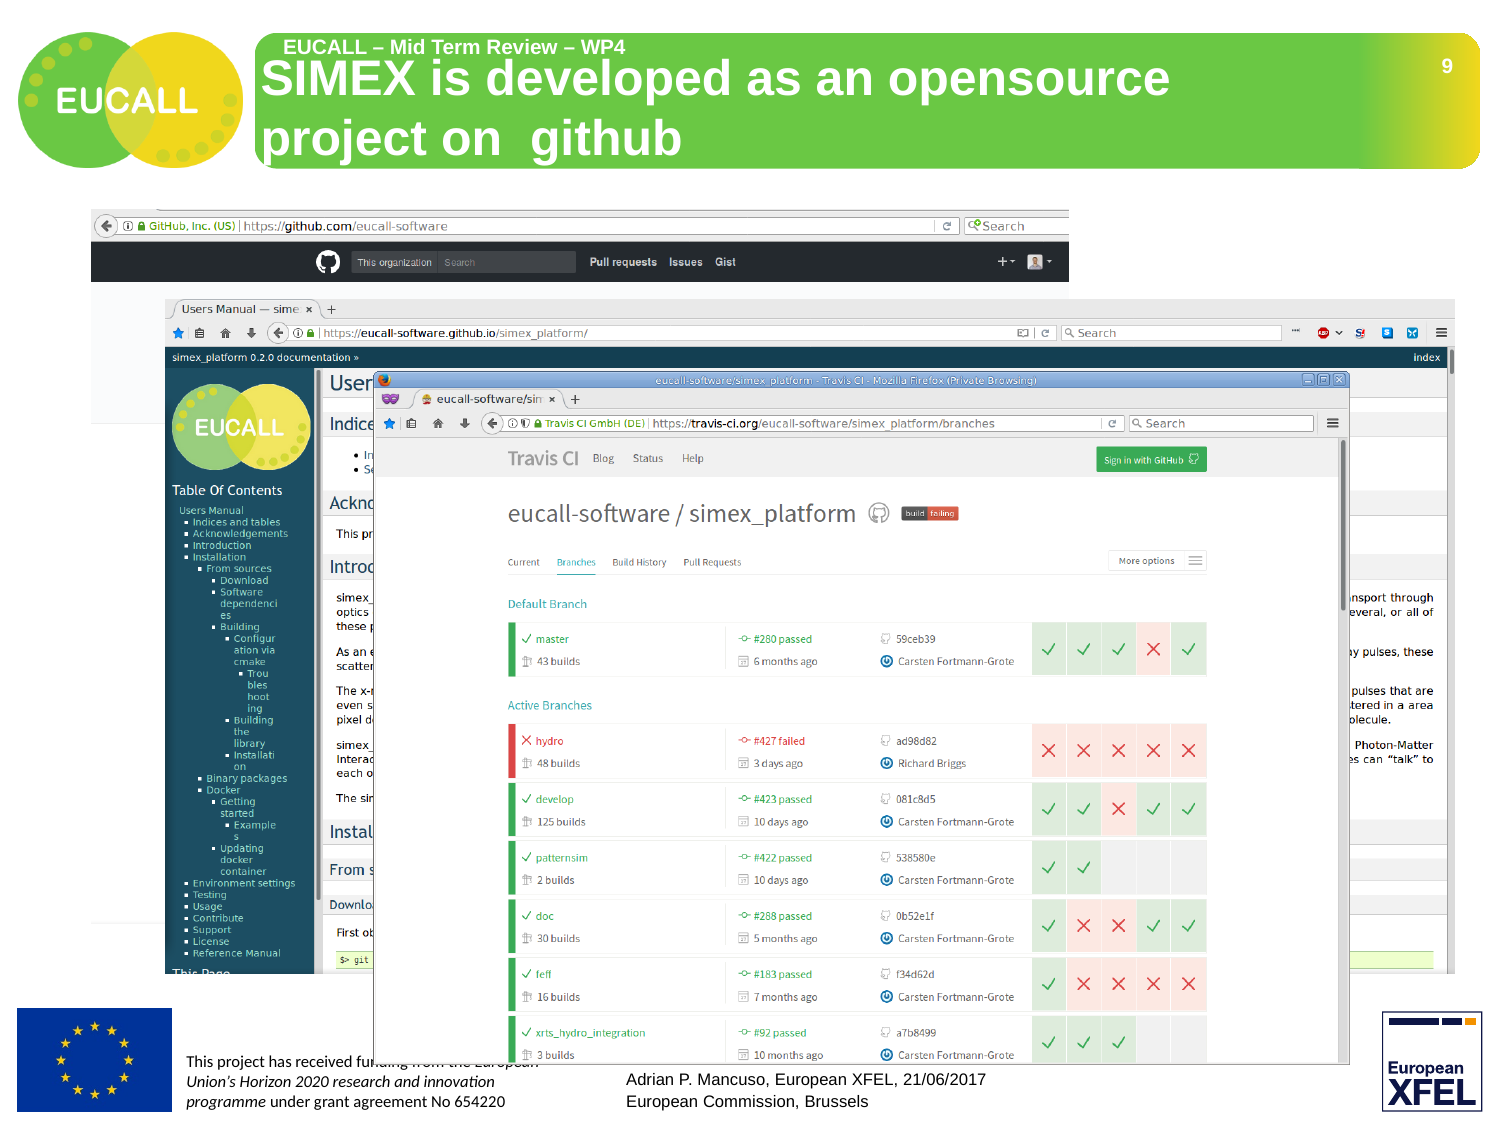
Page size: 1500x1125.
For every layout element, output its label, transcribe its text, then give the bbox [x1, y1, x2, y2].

picture [17, 1008, 172, 1112]
picture [18, 32, 243, 168]
text_box SIMEX is developed as an opensource project on github [260, 49, 1476, 162]
picture [91, 209, 1455, 1065]
